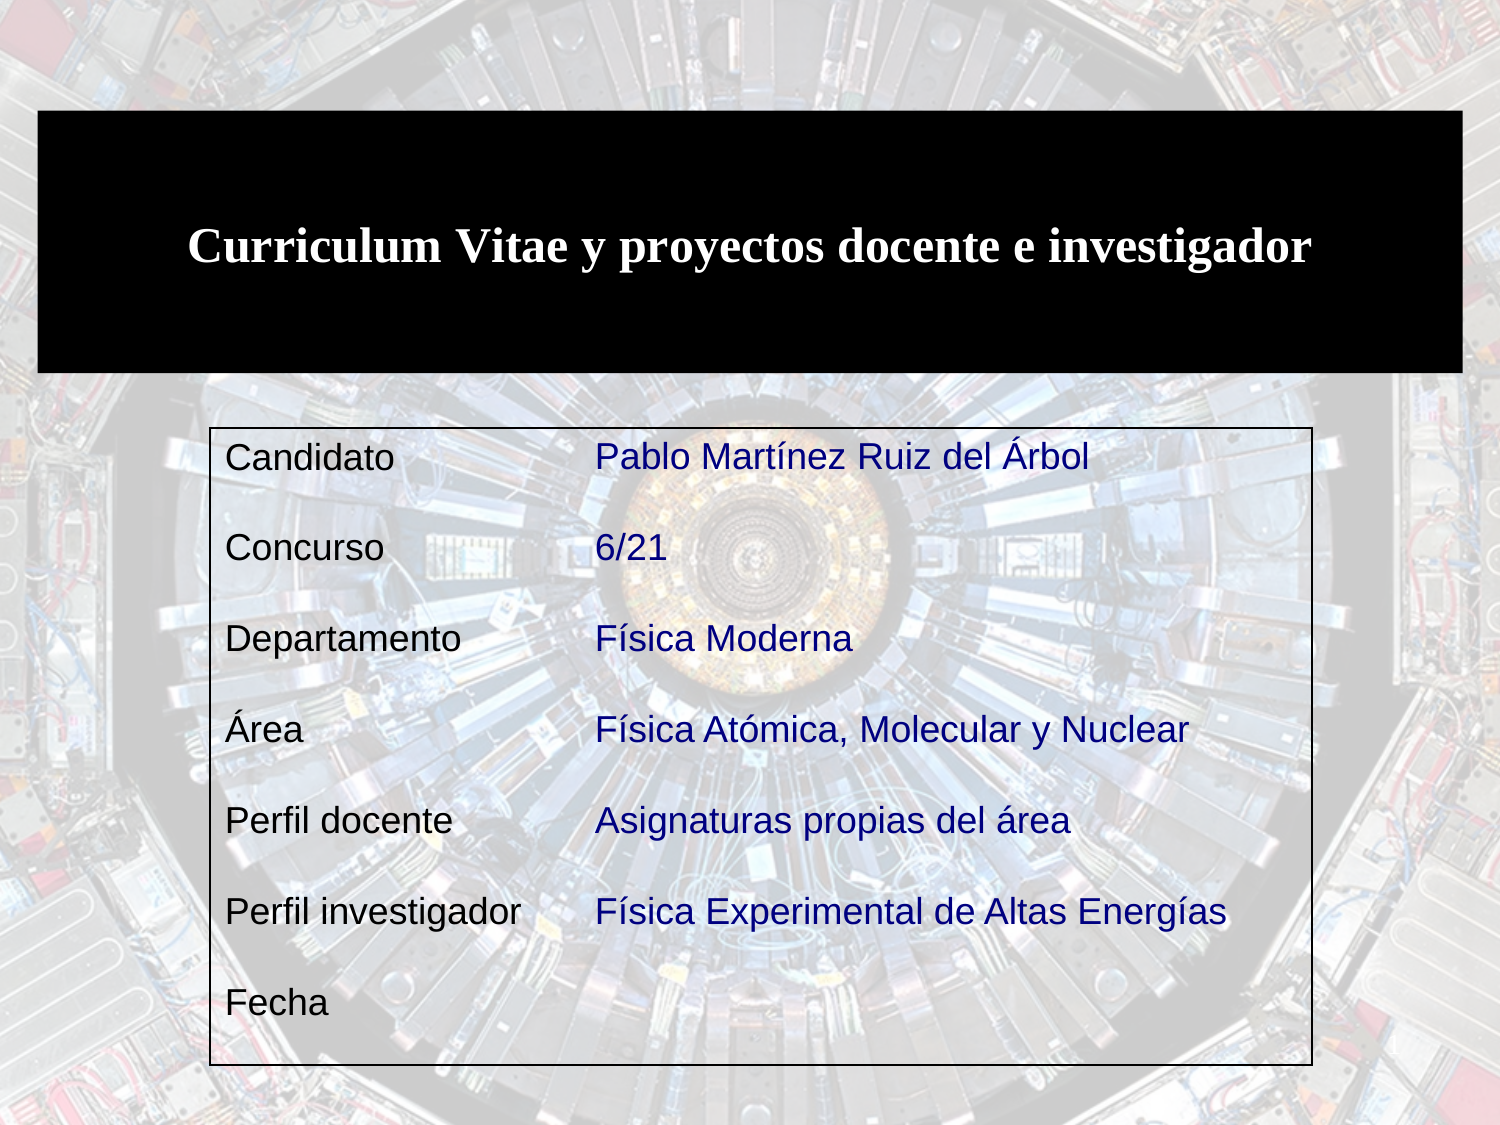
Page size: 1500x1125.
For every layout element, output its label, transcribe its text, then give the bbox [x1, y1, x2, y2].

table_cell Departamento [211, 610, 580, 701]
table_cell Perfil docente [211, 792, 580, 883]
table_header Pablo Martínez Ruiz del Árbol [580, 429, 1311, 519]
table_cell Asignaturas propias del área [580, 792, 1311, 883]
table_cell Área [211, 701, 580, 792]
text_box Curriculum Vitae y proyectos docente e investigador [37, 110, 1463, 374]
table_cell Física Moderna [580, 610, 1311, 701]
table_cell [580, 974, 1311, 1064]
table_cell Perfil investigador [211, 883, 580, 974]
table_cell Física Experimental de Altas Energías [580, 883, 1311, 974]
table_cell Física Atómica, Molecular y Nuclear [580, 701, 1311, 792]
table_cell Concurso [211, 519, 580, 610]
table_cell Fecha [211, 974, 580, 1064]
table_cell 6/21 [580, 519, 1311, 610]
table_header Candidato [211, 429, 580, 519]
